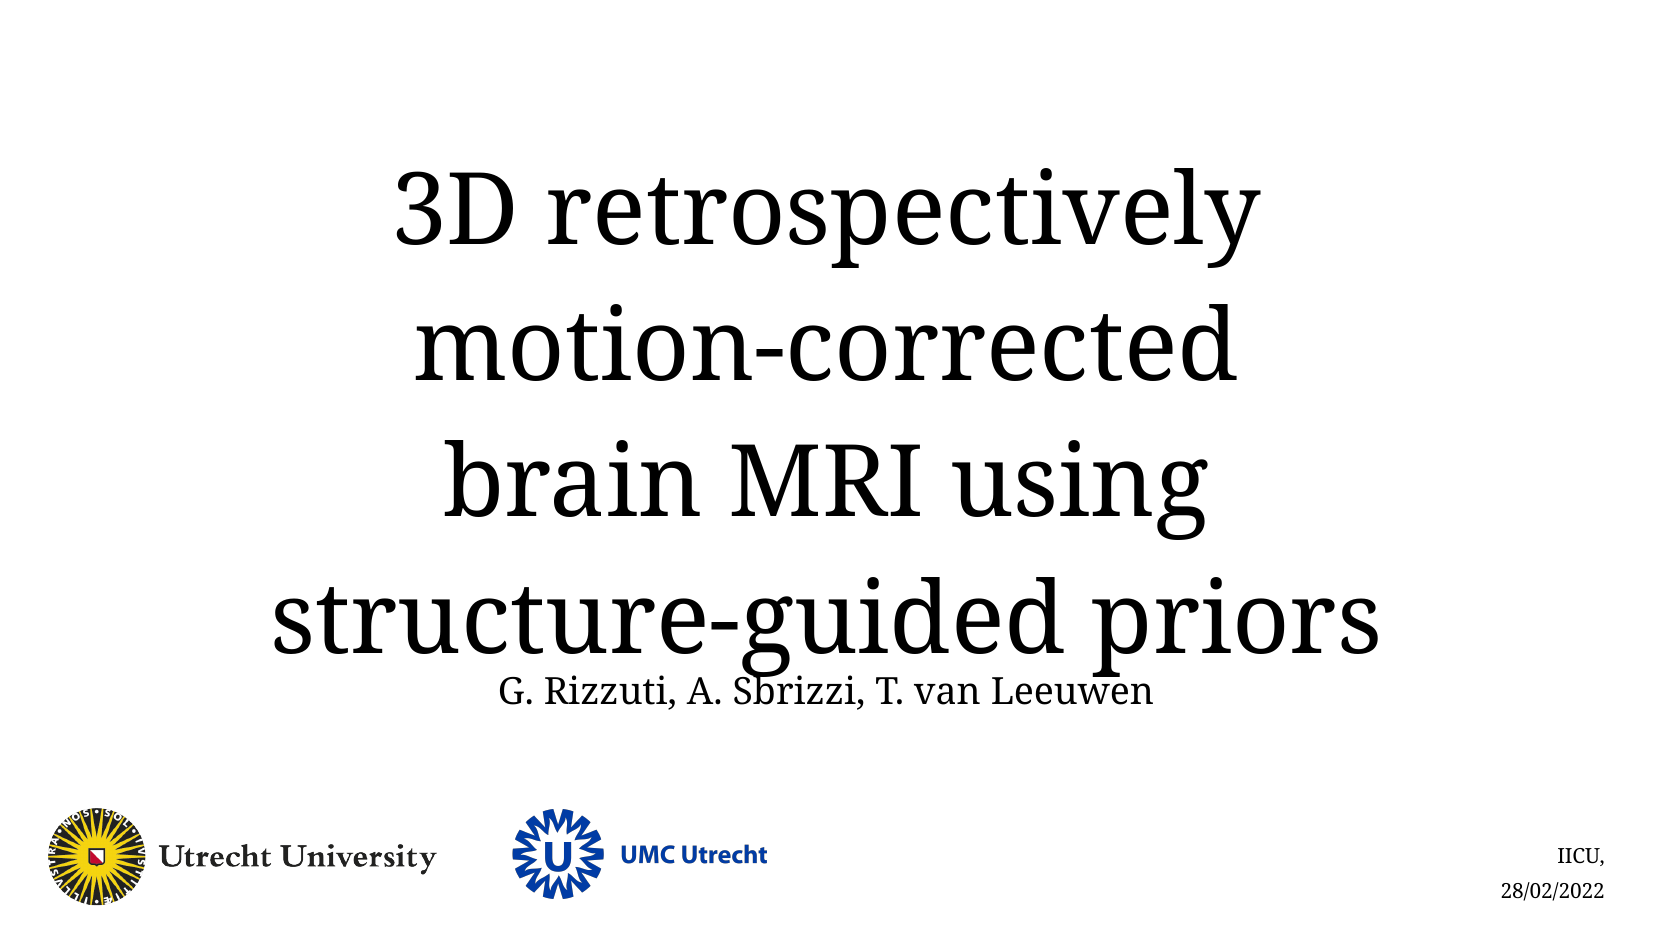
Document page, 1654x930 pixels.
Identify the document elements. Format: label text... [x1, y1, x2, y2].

text_box 3D retrospectively motion-corrected brain MRI using structure-guided priors [215, 130, 1437, 611]
picture [0, 739, 767, 930]
text_box IICU, 28/02/2022 [1430, 834, 1620, 905]
text_box G. Rizzuti, A. Sbrizzi, T. van Leeuwen [68, 657, 1584, 721]
